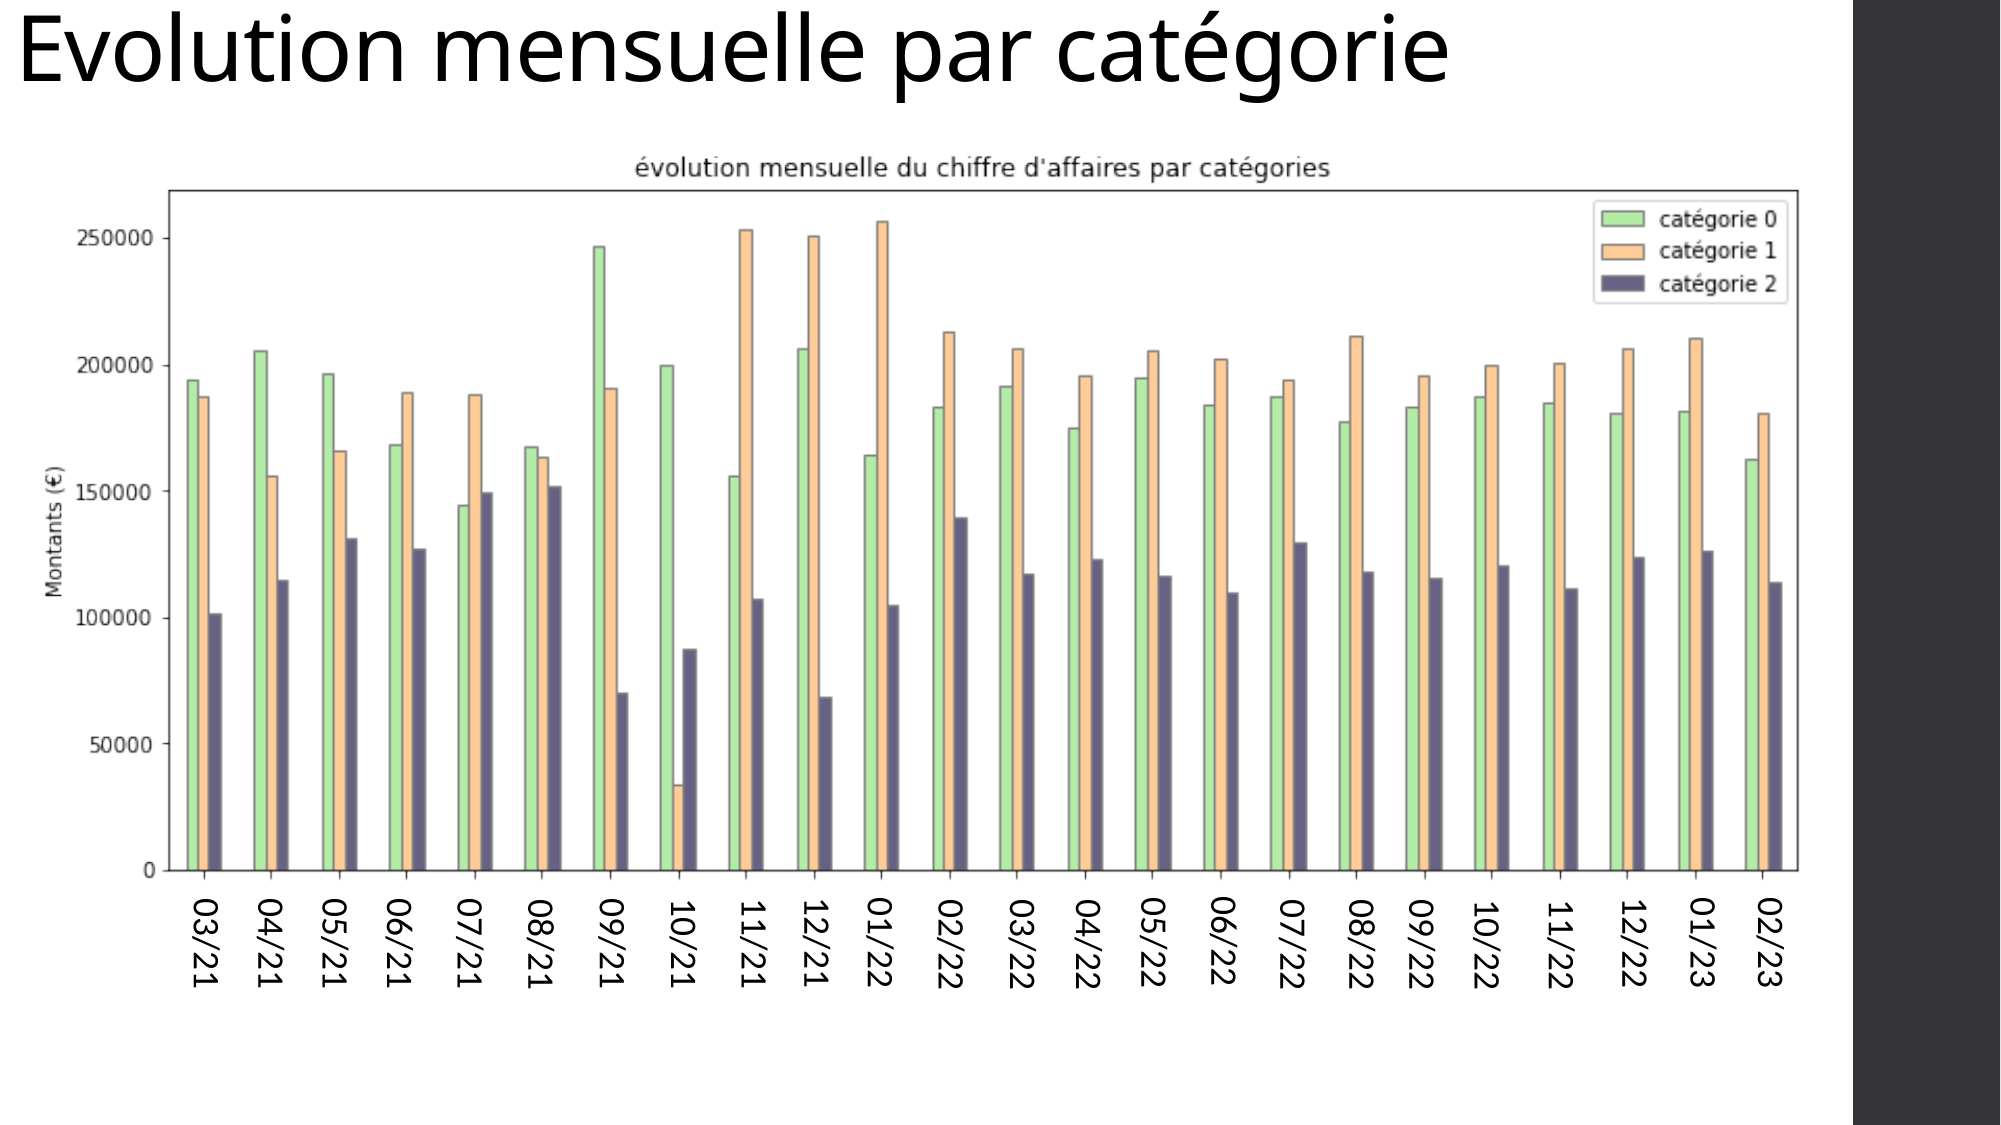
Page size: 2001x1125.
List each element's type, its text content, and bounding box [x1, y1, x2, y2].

text_box 08/21 [512, 884, 574, 1006]
text_box 09/21 [584, 883, 645, 1005]
text_box 07/21 [442, 883, 503, 1005]
text_box 06/21 [371, 883, 433, 1005]
text_box 09/22 [1393, 884, 1455, 1006]
picture [31, 147, 1810, 884]
text_box 02/23 [1742, 882, 1804, 1004]
text_box 01/23 [1675, 882, 1736, 1004]
text_box 06/22 [1195, 881, 1257, 1002]
text_box 01/22 [852, 882, 913, 1004]
text_box 10/21 [655, 883, 717, 1005]
text_box 11/22 [1533, 884, 1594, 1006]
text_box 08/22 [1333, 884, 1393, 1006]
text_box 04/22 [1060, 884, 1122, 1006]
text_box 04/21 [242, 883, 304, 1005]
text_box 05/22 [1125, 882, 1187, 1004]
text_box 11/21 [726, 883, 787, 1005]
text_box 12/21 [788, 882, 850, 1004]
text_box 02/22 [923, 884, 984, 1006]
text_box 12/22 [1606, 882, 1668, 1004]
text_box 03/21 [178, 883, 240, 1005]
text_box 05/21 [307, 883, 368, 1005]
text_box 10/22 [1458, 884, 1520, 1006]
text_box 03/22 [994, 884, 1056, 1006]
text_box 07/22 [1264, 884, 1326, 1006]
title Evolution mensuelle par catégorie [0, 0, 1591, 109]
